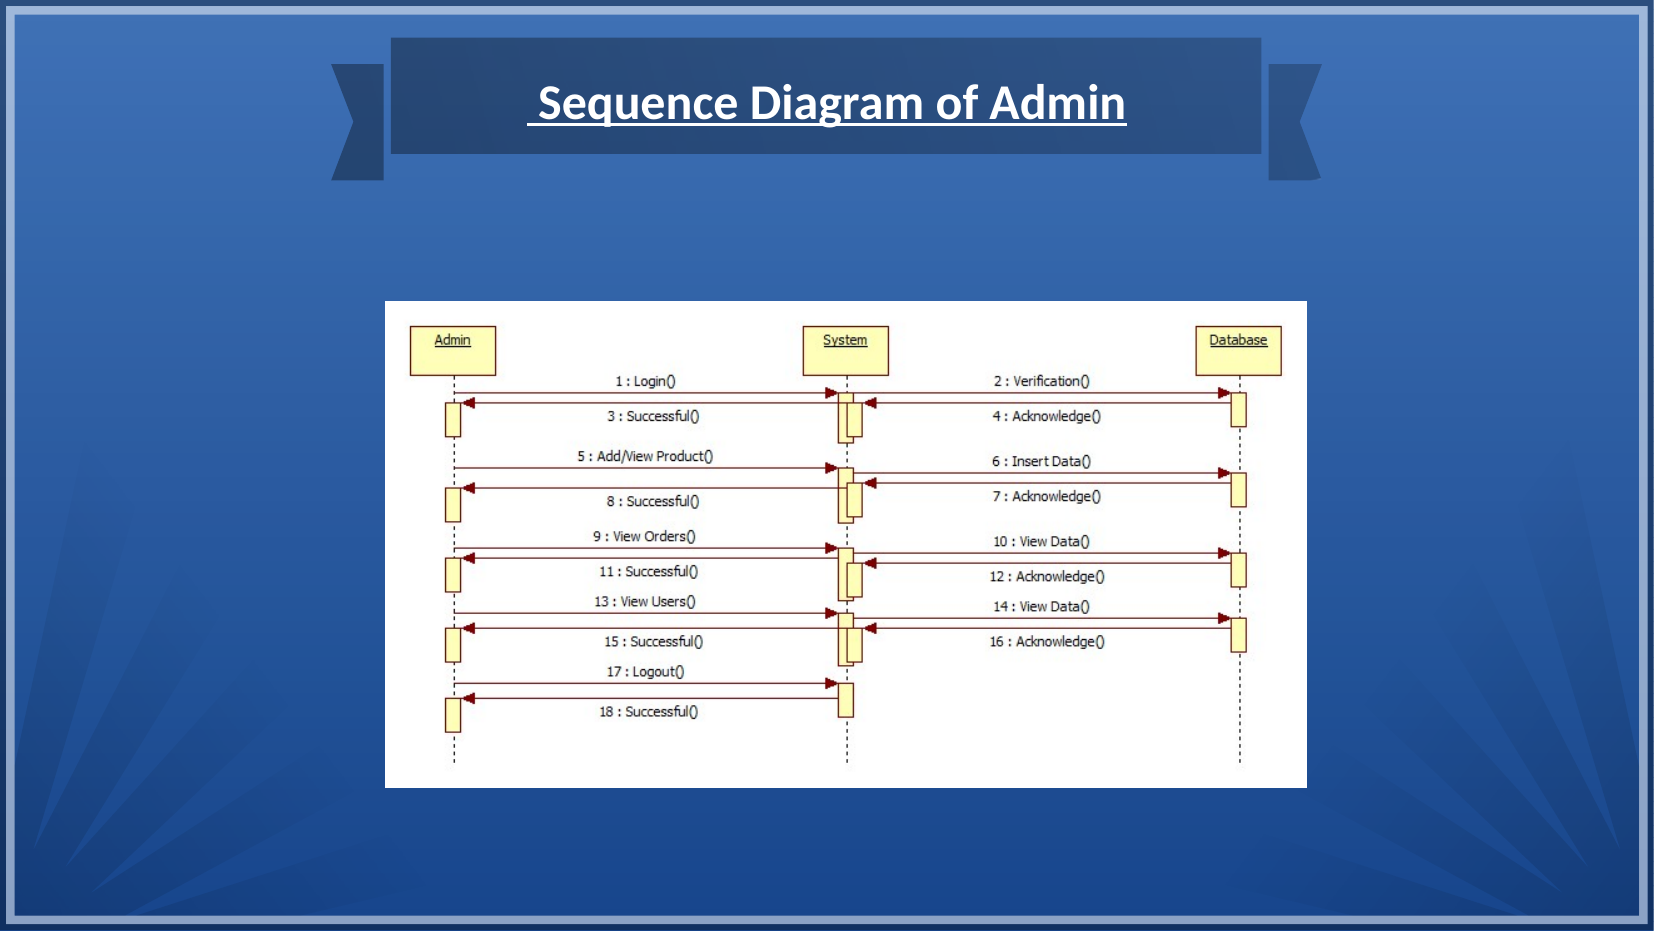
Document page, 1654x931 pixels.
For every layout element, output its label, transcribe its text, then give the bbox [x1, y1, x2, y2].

picture [385, 301, 1307, 788]
title Sequence Diagram of Admin [389, 35, 1264, 154]
